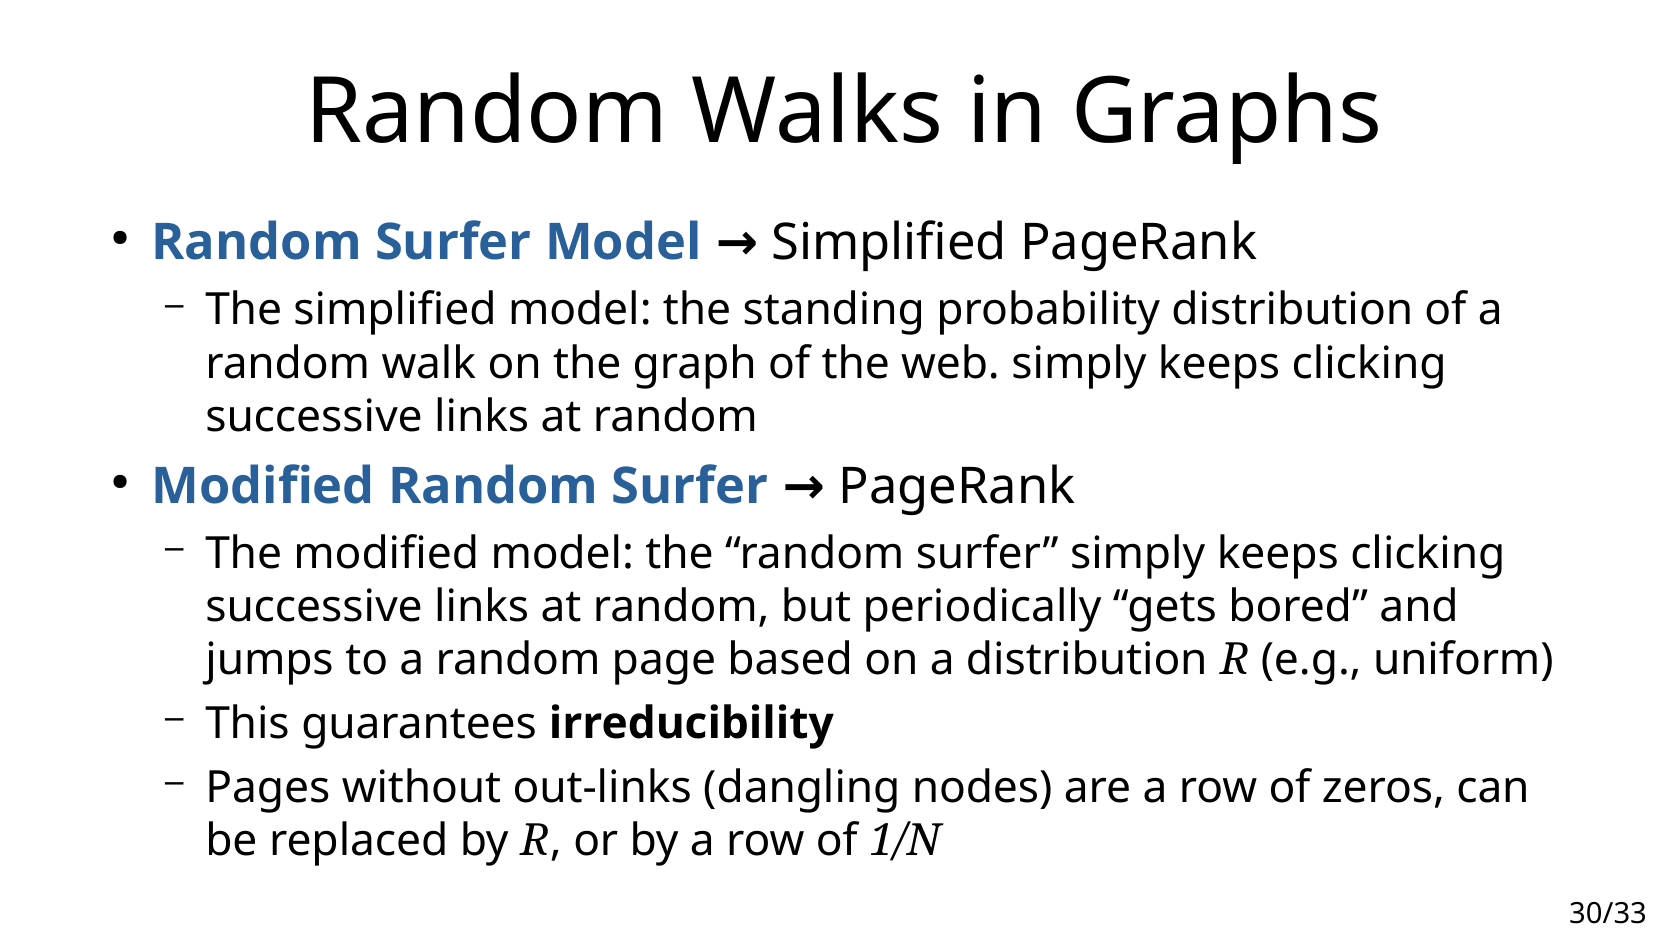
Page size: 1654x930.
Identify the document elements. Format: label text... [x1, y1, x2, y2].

list Random Surfer Model → Simplified PageRank The simplified model: the standing probability distribution of a random walk on the graph of the web. simply keeps clicking successive links at random Modified Random Surfer → PageRank The modified model: the “random surfer” simply keeps clicking successive links at random, but periodically “gets bored” and jumps to a random page based on a distribution R (e.g., uniform) This guarantees irreducibility Pages without out-links (dangling nodes) are a row of zeros, can be replaced by R, or by a row of 1/N [82, 201, 1571, 921]
title Random Walks in Graphs [82, 2, 1571, 201]
